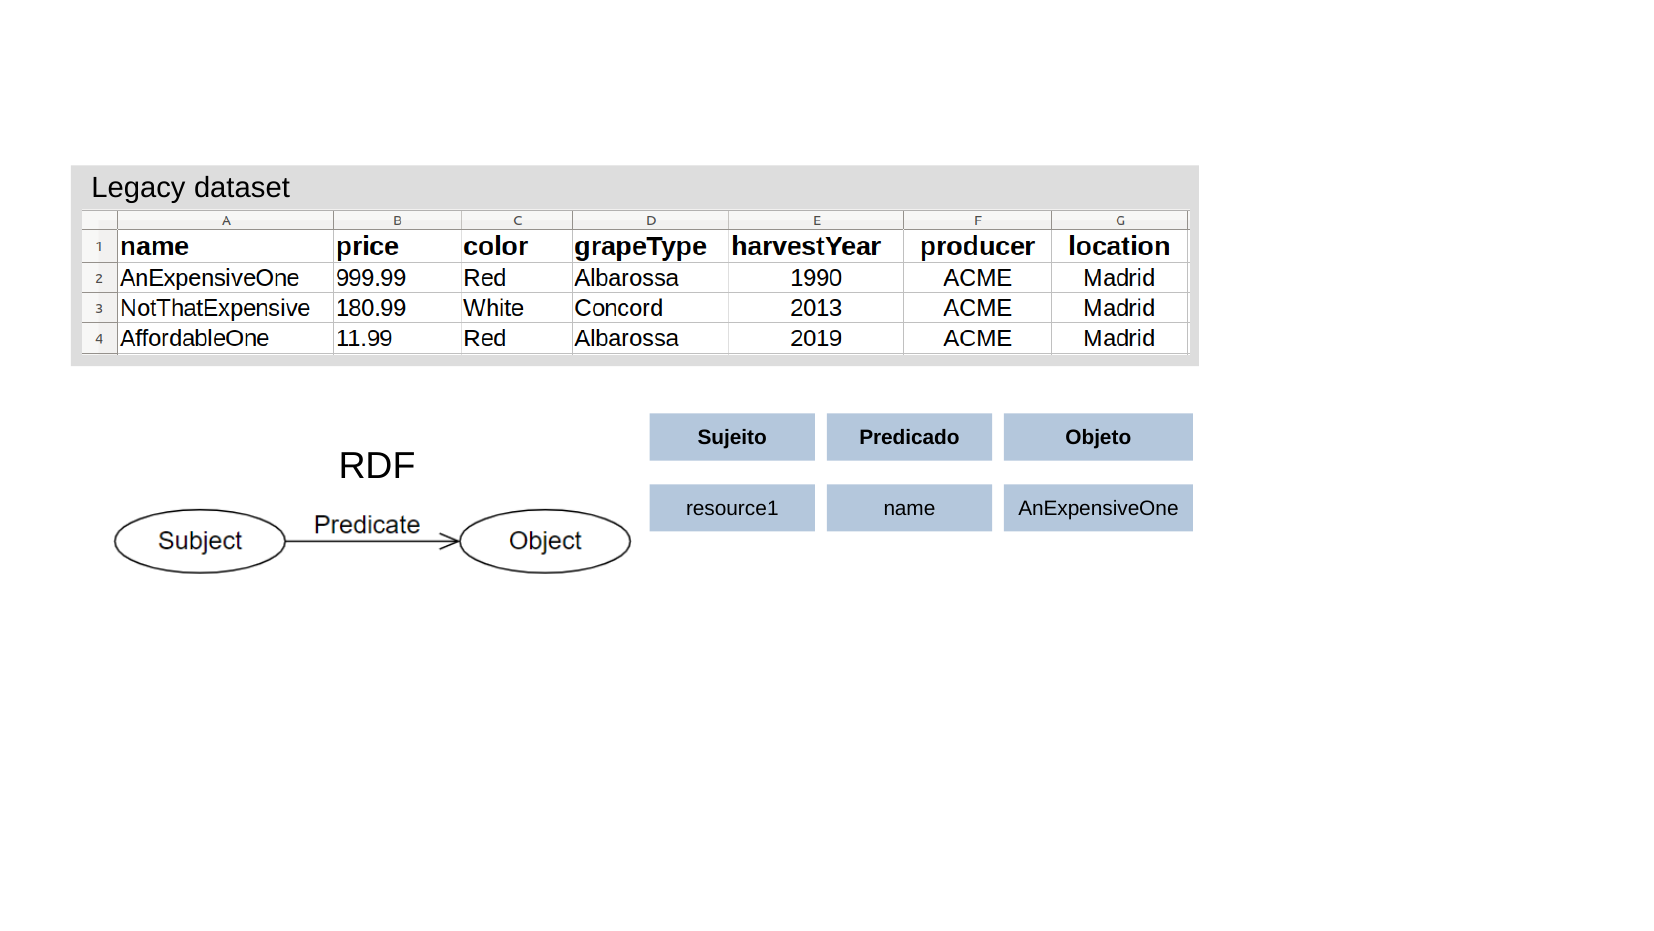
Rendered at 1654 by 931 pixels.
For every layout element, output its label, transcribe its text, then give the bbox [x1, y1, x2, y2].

picture [106, 493, 636, 579]
text_box Predicado [826, 413, 993, 461]
text_box Sujeito [649, 413, 815, 461]
text_box [70, 165, 1199, 367]
text_box AnExpensiveOne [1003, 484, 1193, 532]
picture [82, 209, 1190, 355]
text_box Legacy dataset [76, 163, 331, 212]
text_box RDF [248, 437, 507, 494]
text_box Objeto [1003, 413, 1193, 461]
text_box resource1 [649, 484, 815, 532]
text_box name [826, 484, 993, 532]
